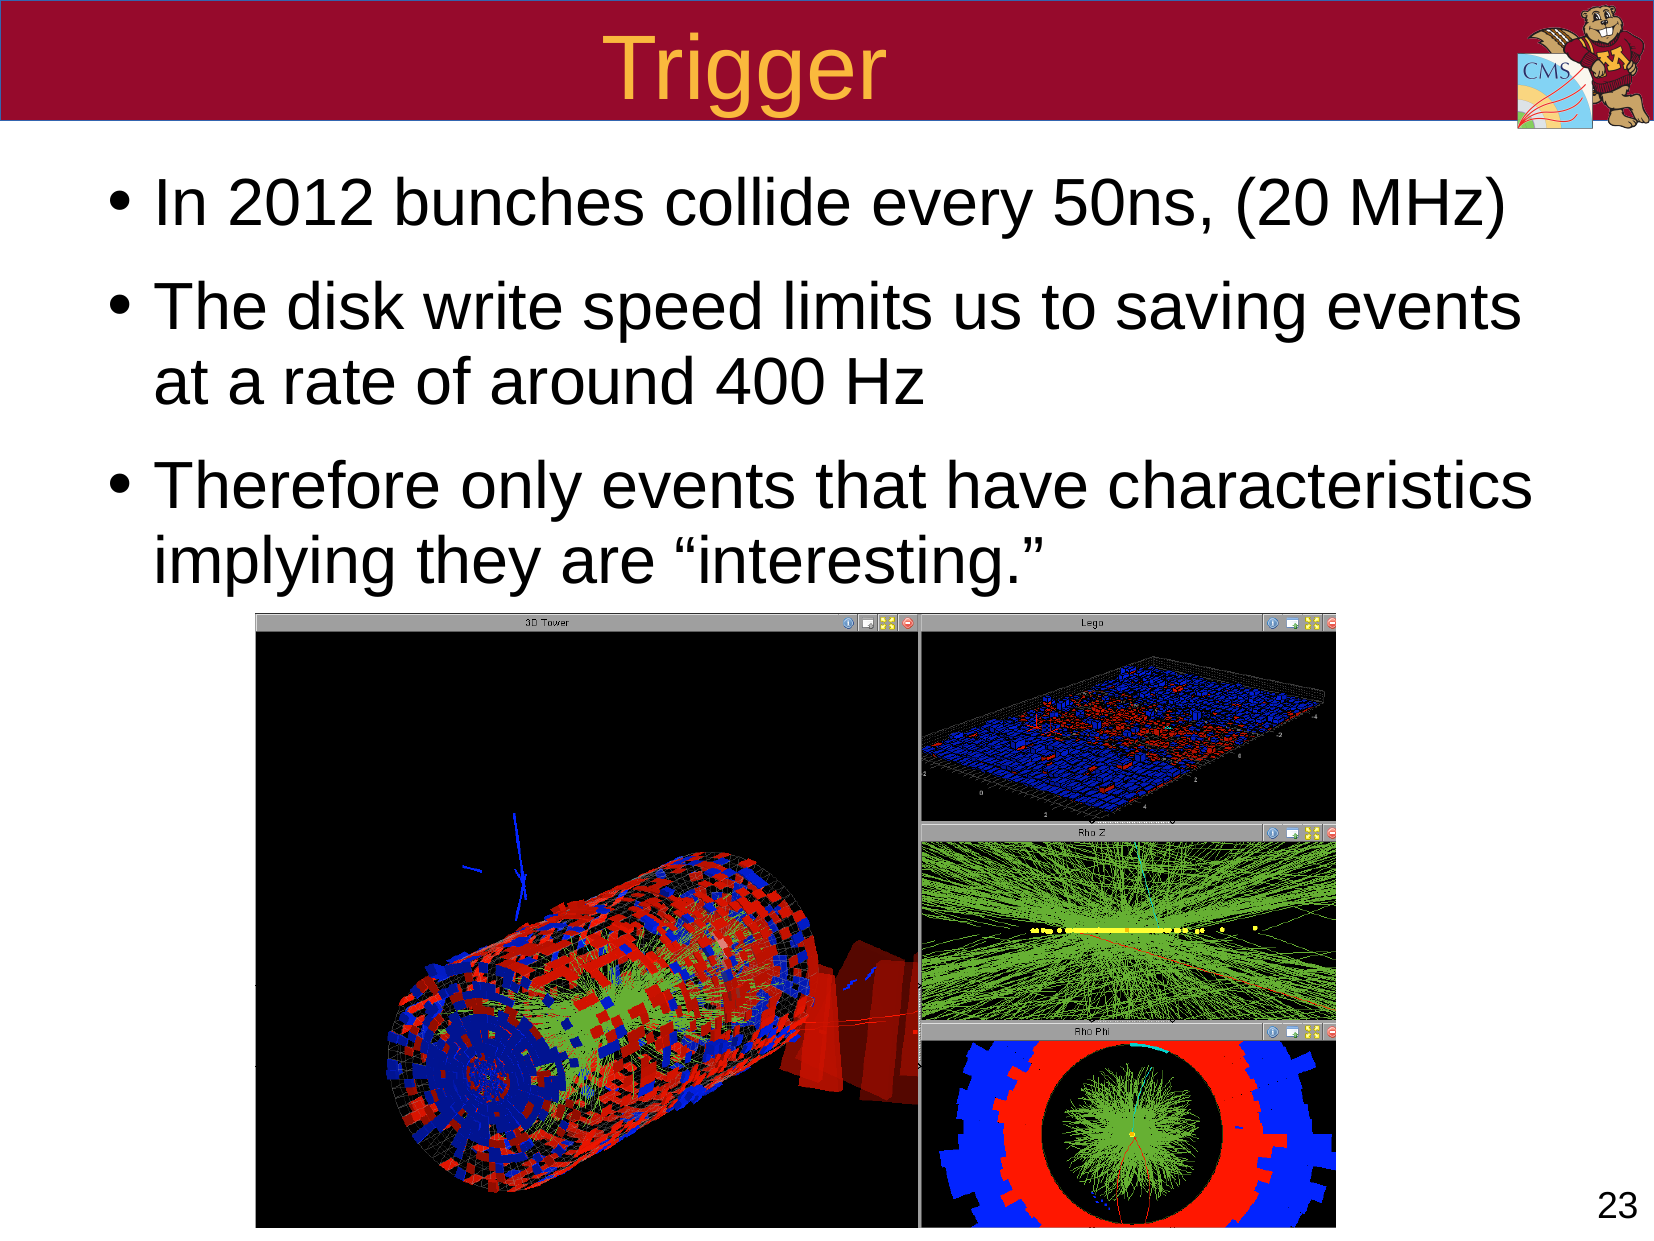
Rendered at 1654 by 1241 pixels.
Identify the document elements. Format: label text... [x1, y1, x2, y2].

picture [1515, 0, 1652, 135]
list In 2012 bunches collide every 50ns, (20 MHz) The disk write speed limits us to saving events at a rate of around 400 Hz Therefore only events that have characteristics implying they are “interesting.” [82, 165, 1571, 509]
picture [255, 613, 1336, 1229]
title Trigger [0, 15, 1516, 121]
